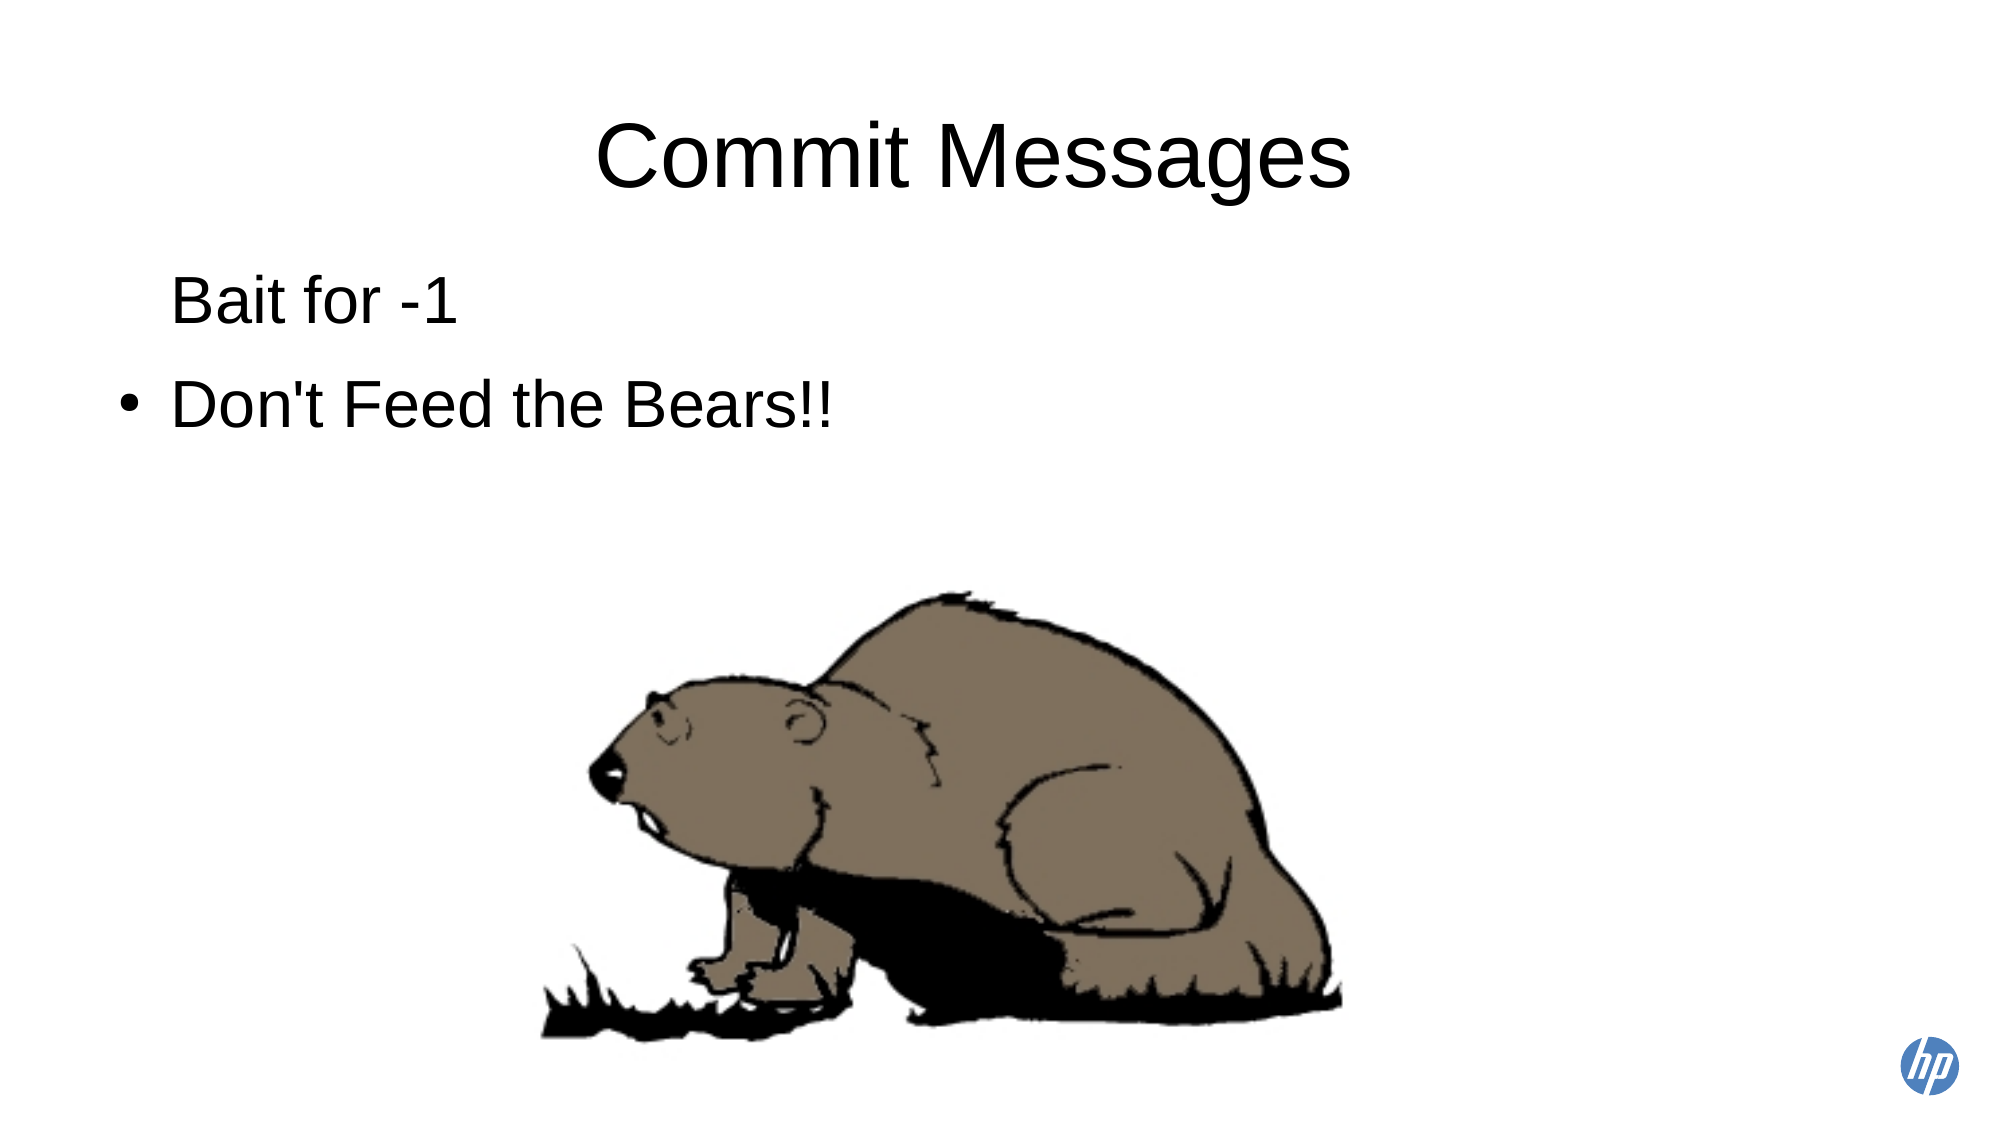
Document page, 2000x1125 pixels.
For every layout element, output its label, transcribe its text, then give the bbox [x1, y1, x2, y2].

list Bait for -1 Don't Feed the Bears!! [99, 263, 978, 916]
picture [531, 566, 1359, 1099]
title Commit Messages [224, 28, 1725, 284]
